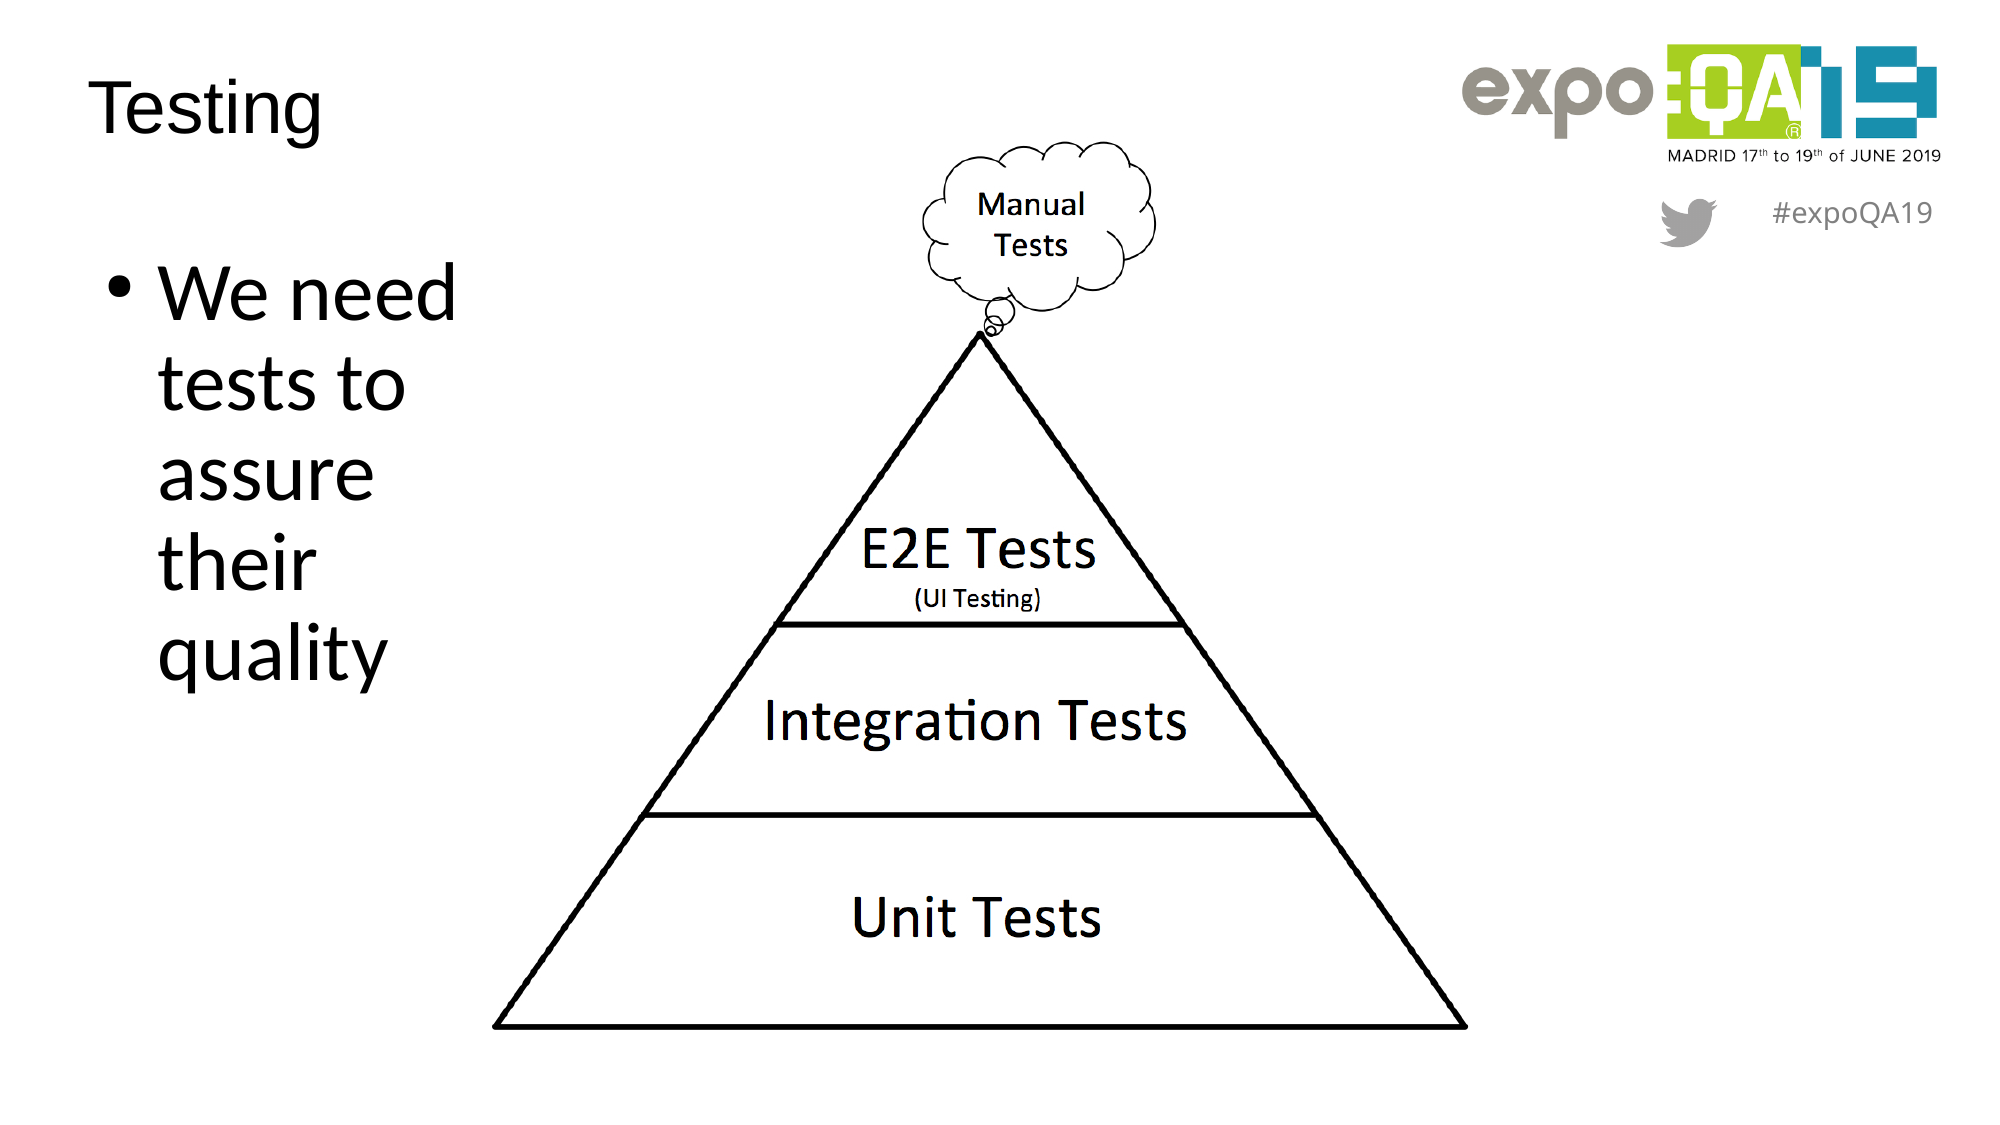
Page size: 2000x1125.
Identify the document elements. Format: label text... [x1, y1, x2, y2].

picture [484, 37, 1948, 1040]
title Testing [72, 54, 1277, 164]
picture [1659, 193, 1718, 253]
list We need tests to assure their quality [72, 241, 544, 1046]
